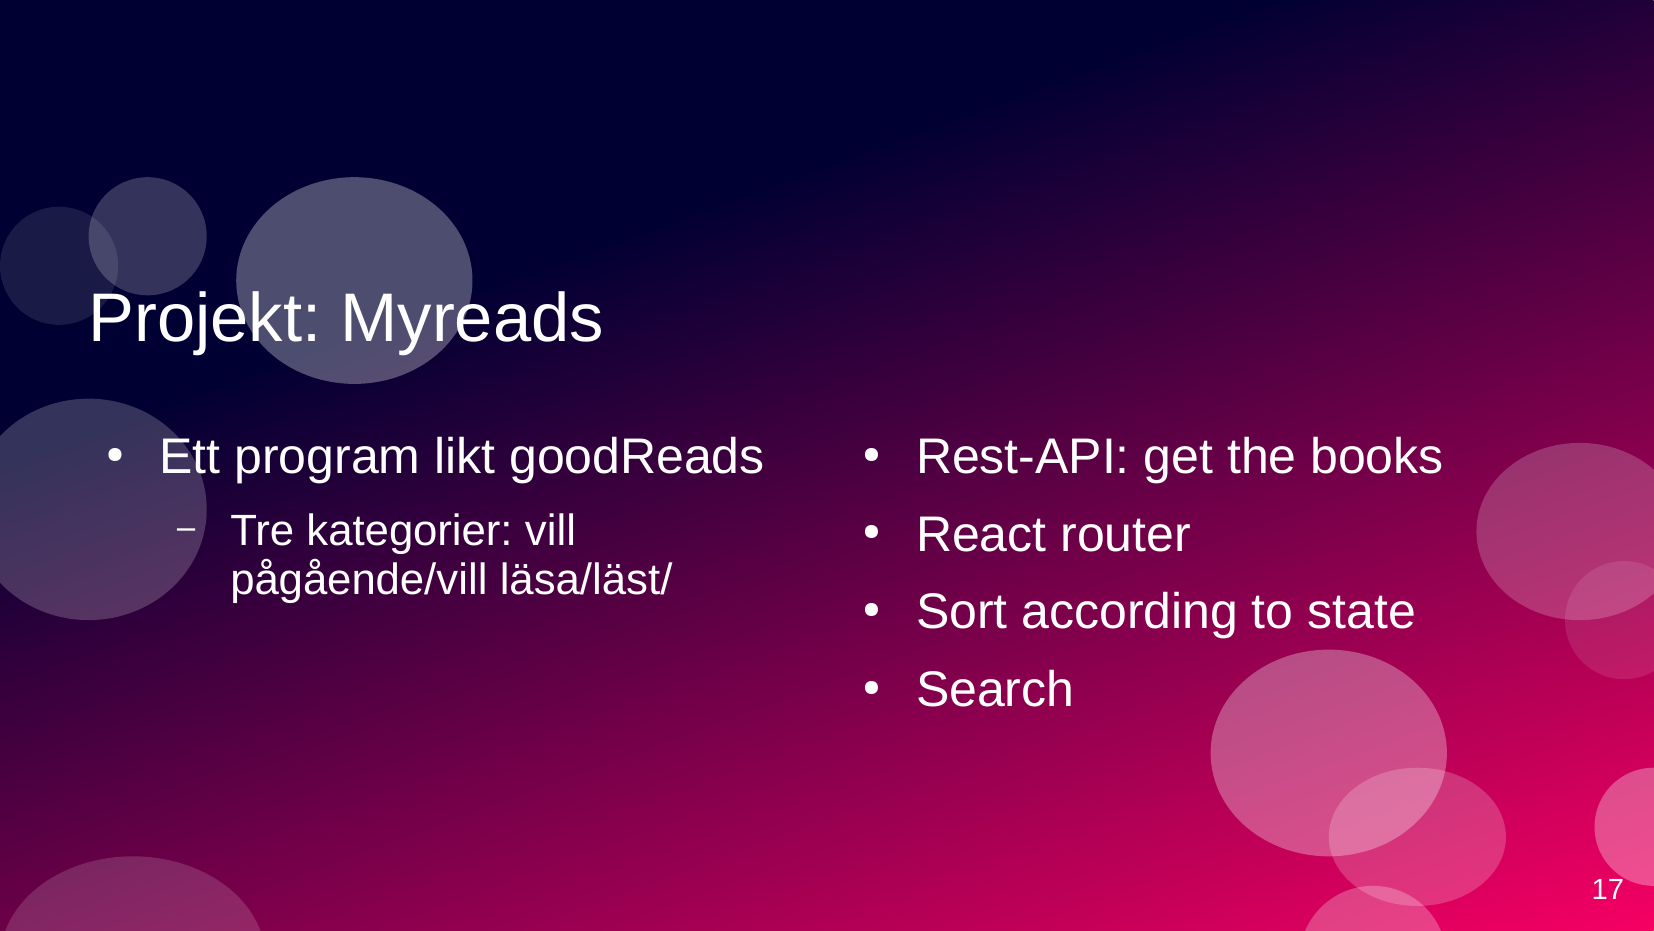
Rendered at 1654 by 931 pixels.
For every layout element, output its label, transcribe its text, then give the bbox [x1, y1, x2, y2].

list Ett program likt goodReads Tre kategorier: vill pågående/vill läsa/läst/ [88, 428, 809, 783]
title Projekt: Myreads [88, 236, 1565, 399]
list Rest-API: get the books React router Sort according to state Search [845, 428, 1566, 783]
